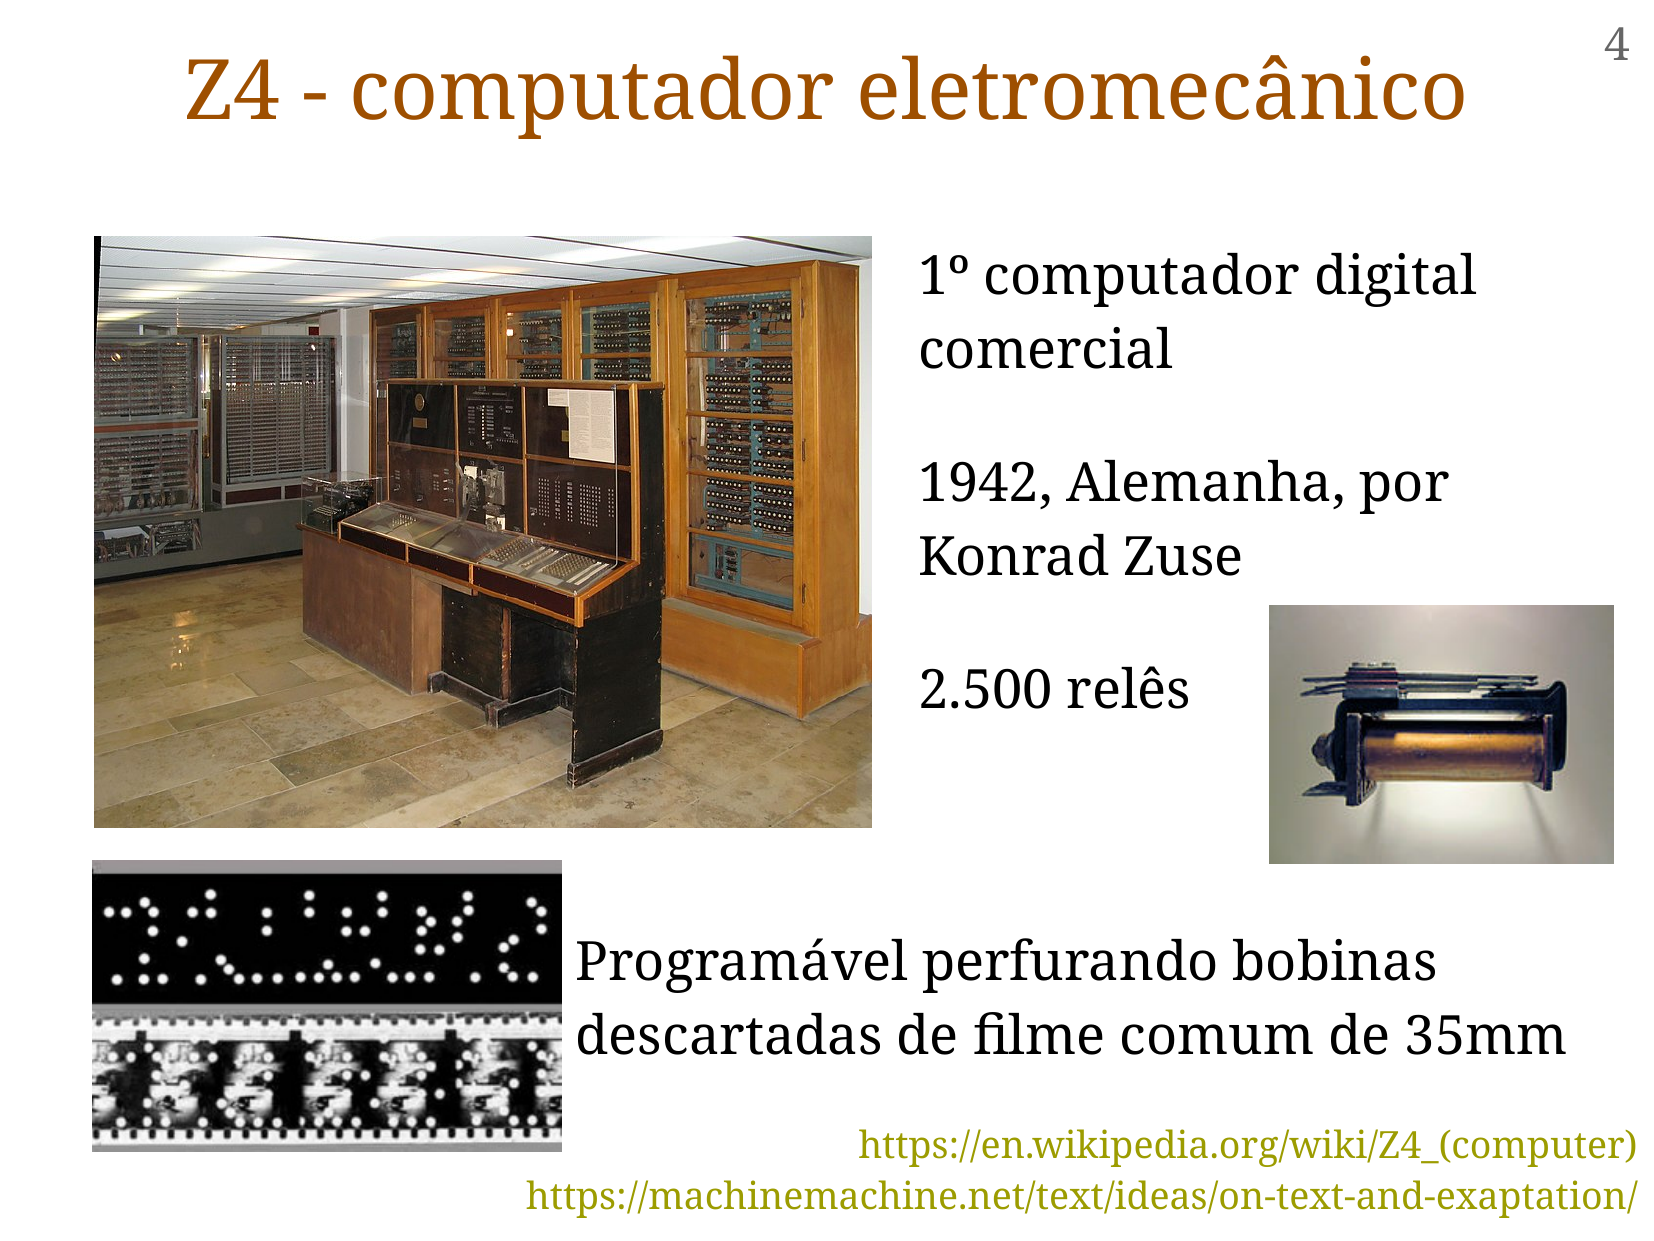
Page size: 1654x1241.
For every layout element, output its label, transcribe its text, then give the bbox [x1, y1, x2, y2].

picture [92, 860, 562, 1152]
list 1º computador digital comercial 1942, Alemanha, por Konrad Zuse 2.500 relês [915, 236, 1595, 915]
text_box Programável perfurando bobinas descartadas de filme comum de 35mm [561, 915, 1639, 1108]
text_box https://en.wikipedia.org/wiki/Z4_(computer) https://machinemachine.net/text/ideas/on-text-and-exaptation/ [472, 1111, 1654, 1229]
picture [94, 236, 872, 829]
title Z4 - computador eletromecânico [59, 29, 1595, 148]
picture [1269, 605, 1614, 864]
